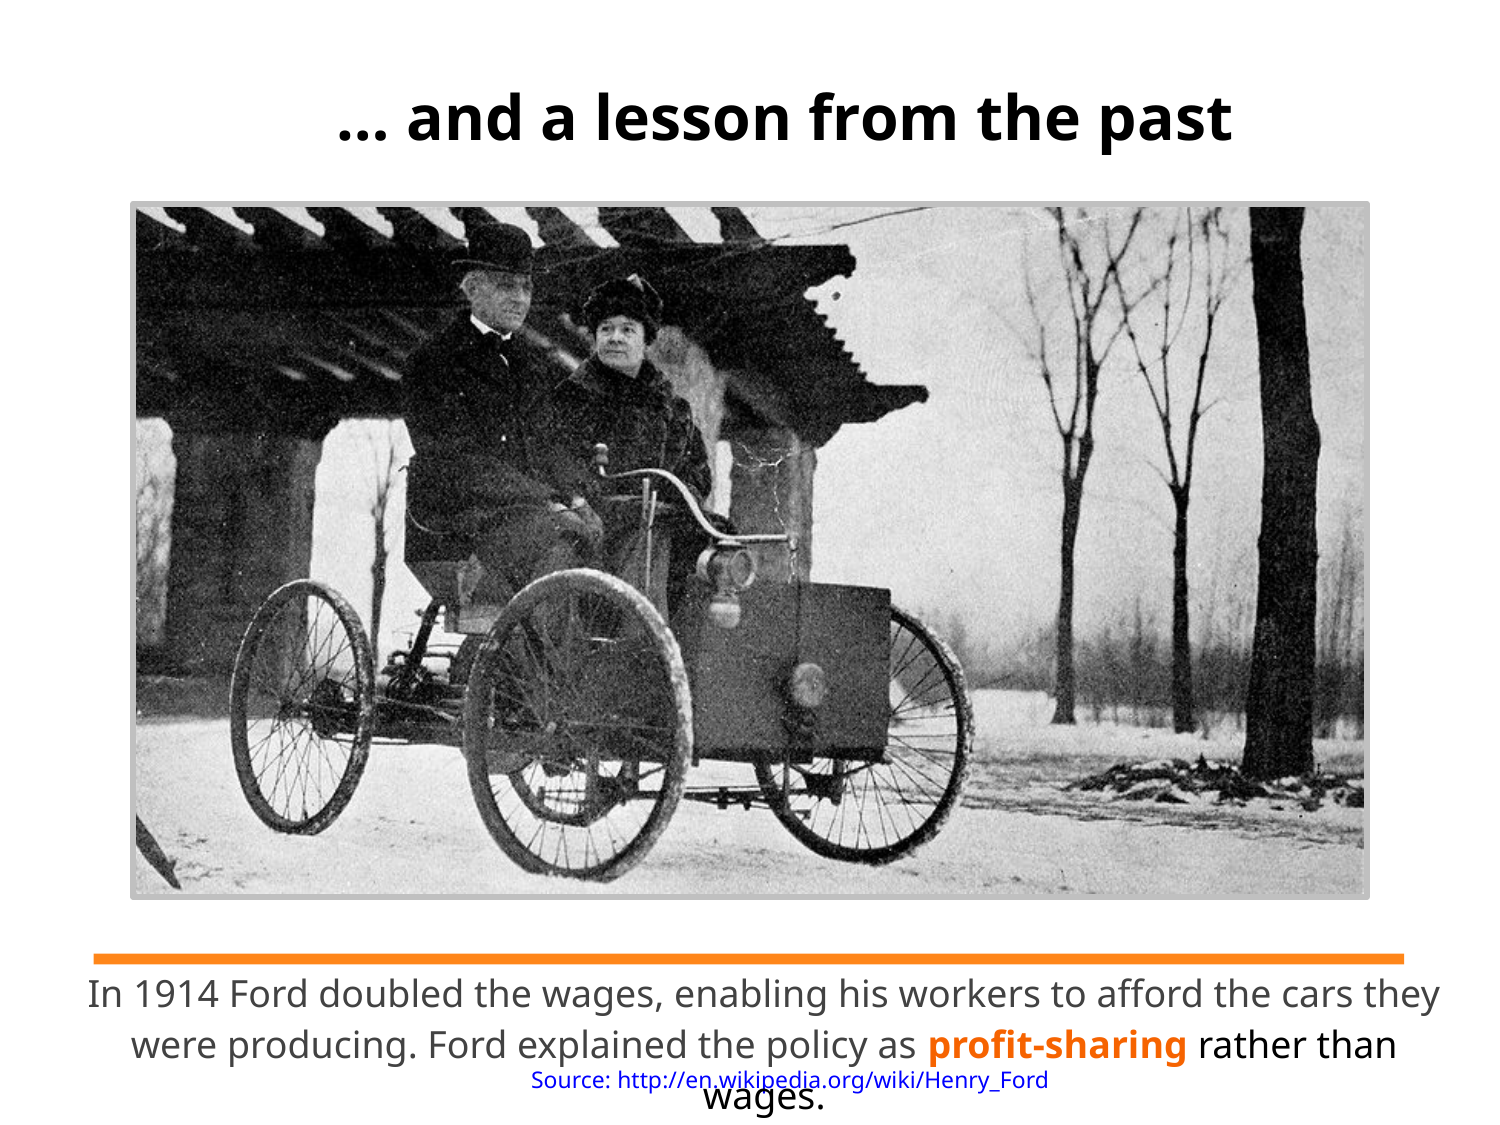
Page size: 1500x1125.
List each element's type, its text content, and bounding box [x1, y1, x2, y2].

text_box Source: http://en.wikipedia.org/wiki/Henry_Ford [516, 1064, 984, 1098]
text_box In 1914 Ford doubled the wages, enabling his workers to afford the cars they were producing. Ford explained the policy as profit-sharing rather than wages. [59, 960, 1469, 1064]
title … and a lesson from the past [110, 44, 1461, 188]
picture [0, 0, 1500, 1125]
